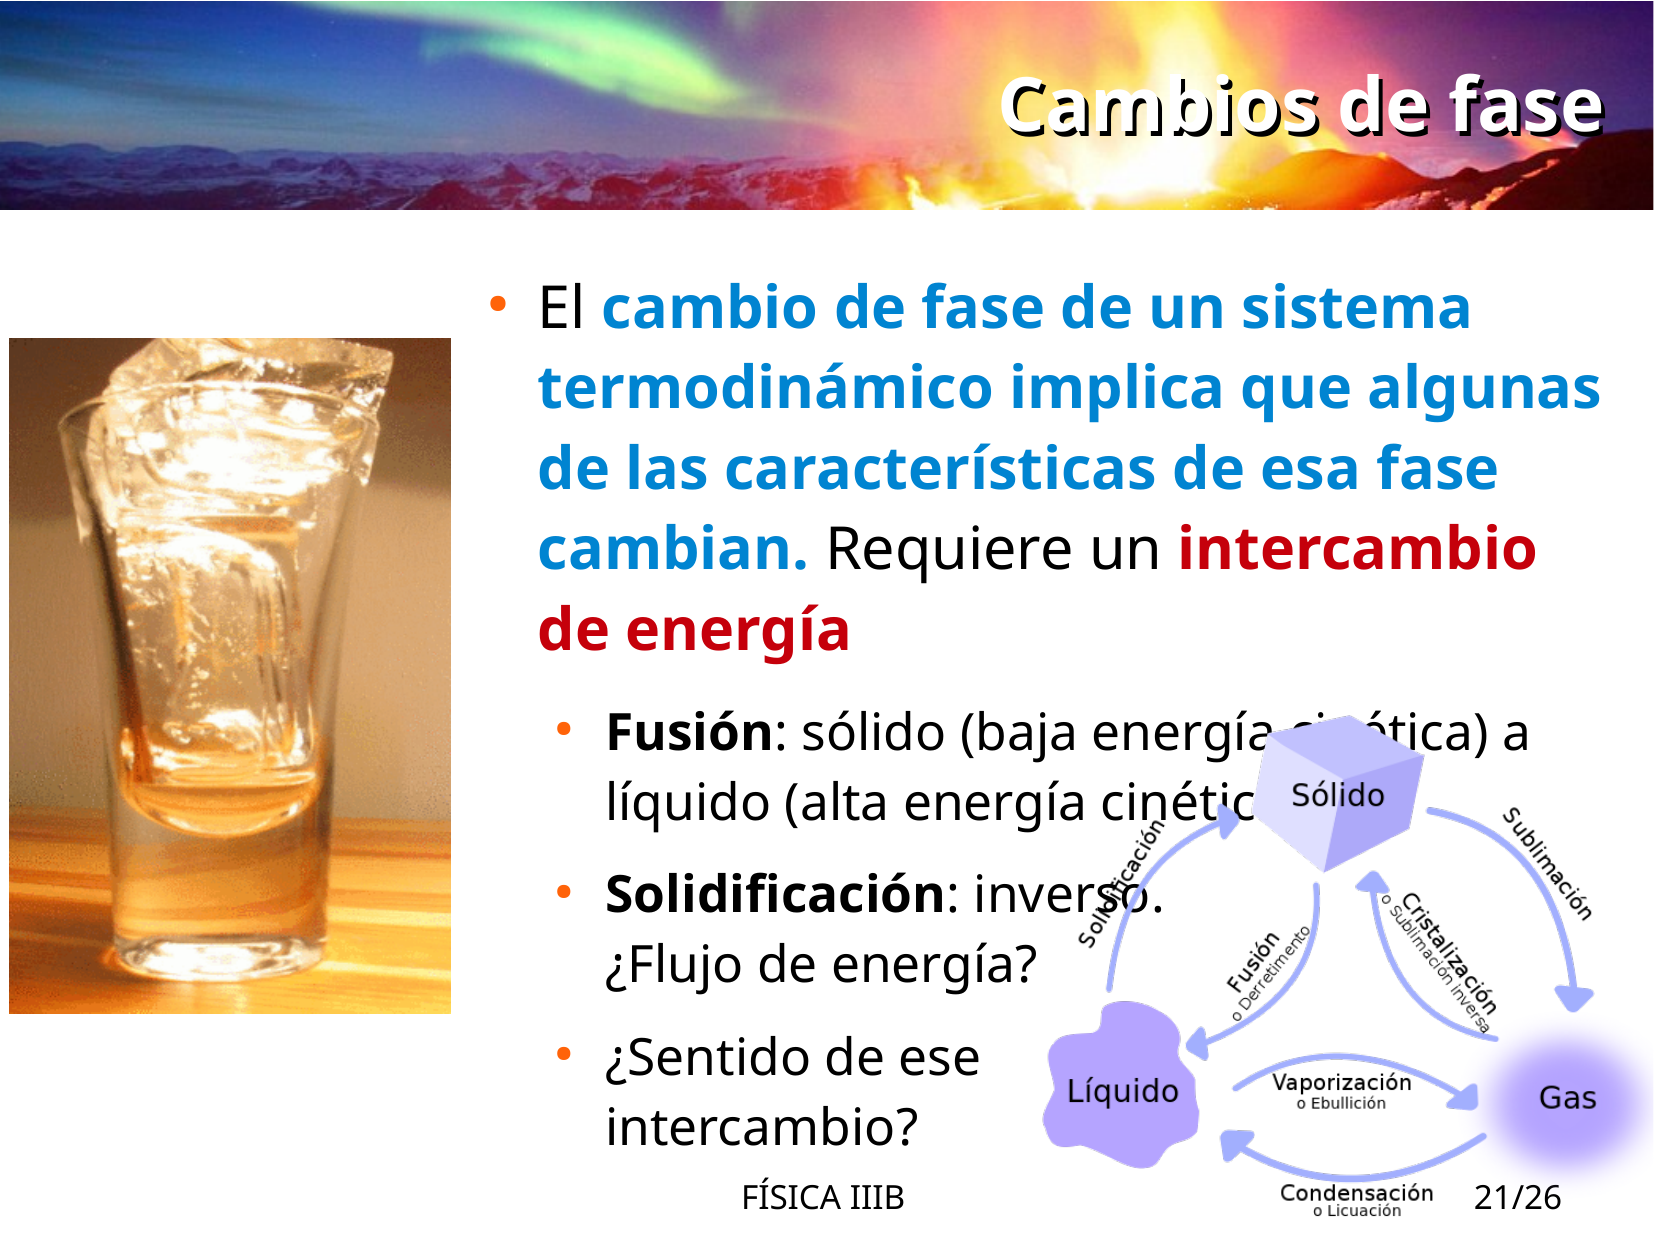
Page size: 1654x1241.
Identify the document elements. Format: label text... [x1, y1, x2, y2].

title Cambios de fase [45, 15, 1606, 191]
picture [0, 1, 1654, 210]
picture [9, 338, 451, 1014]
picture [1014, 689, 1654, 1238]
list El cambio de fase de un sistema termodinámico implica que algunas de las características de esa fase cambian. Requiere un intercambio de energía Fusión: sólido (baja energía cinética) a líquido (alta energía cinética) Solidificación: inverso. ¿Flujo de energía? ¿Sentido de ese intercambio? [470, 264, 1606, 1165]
